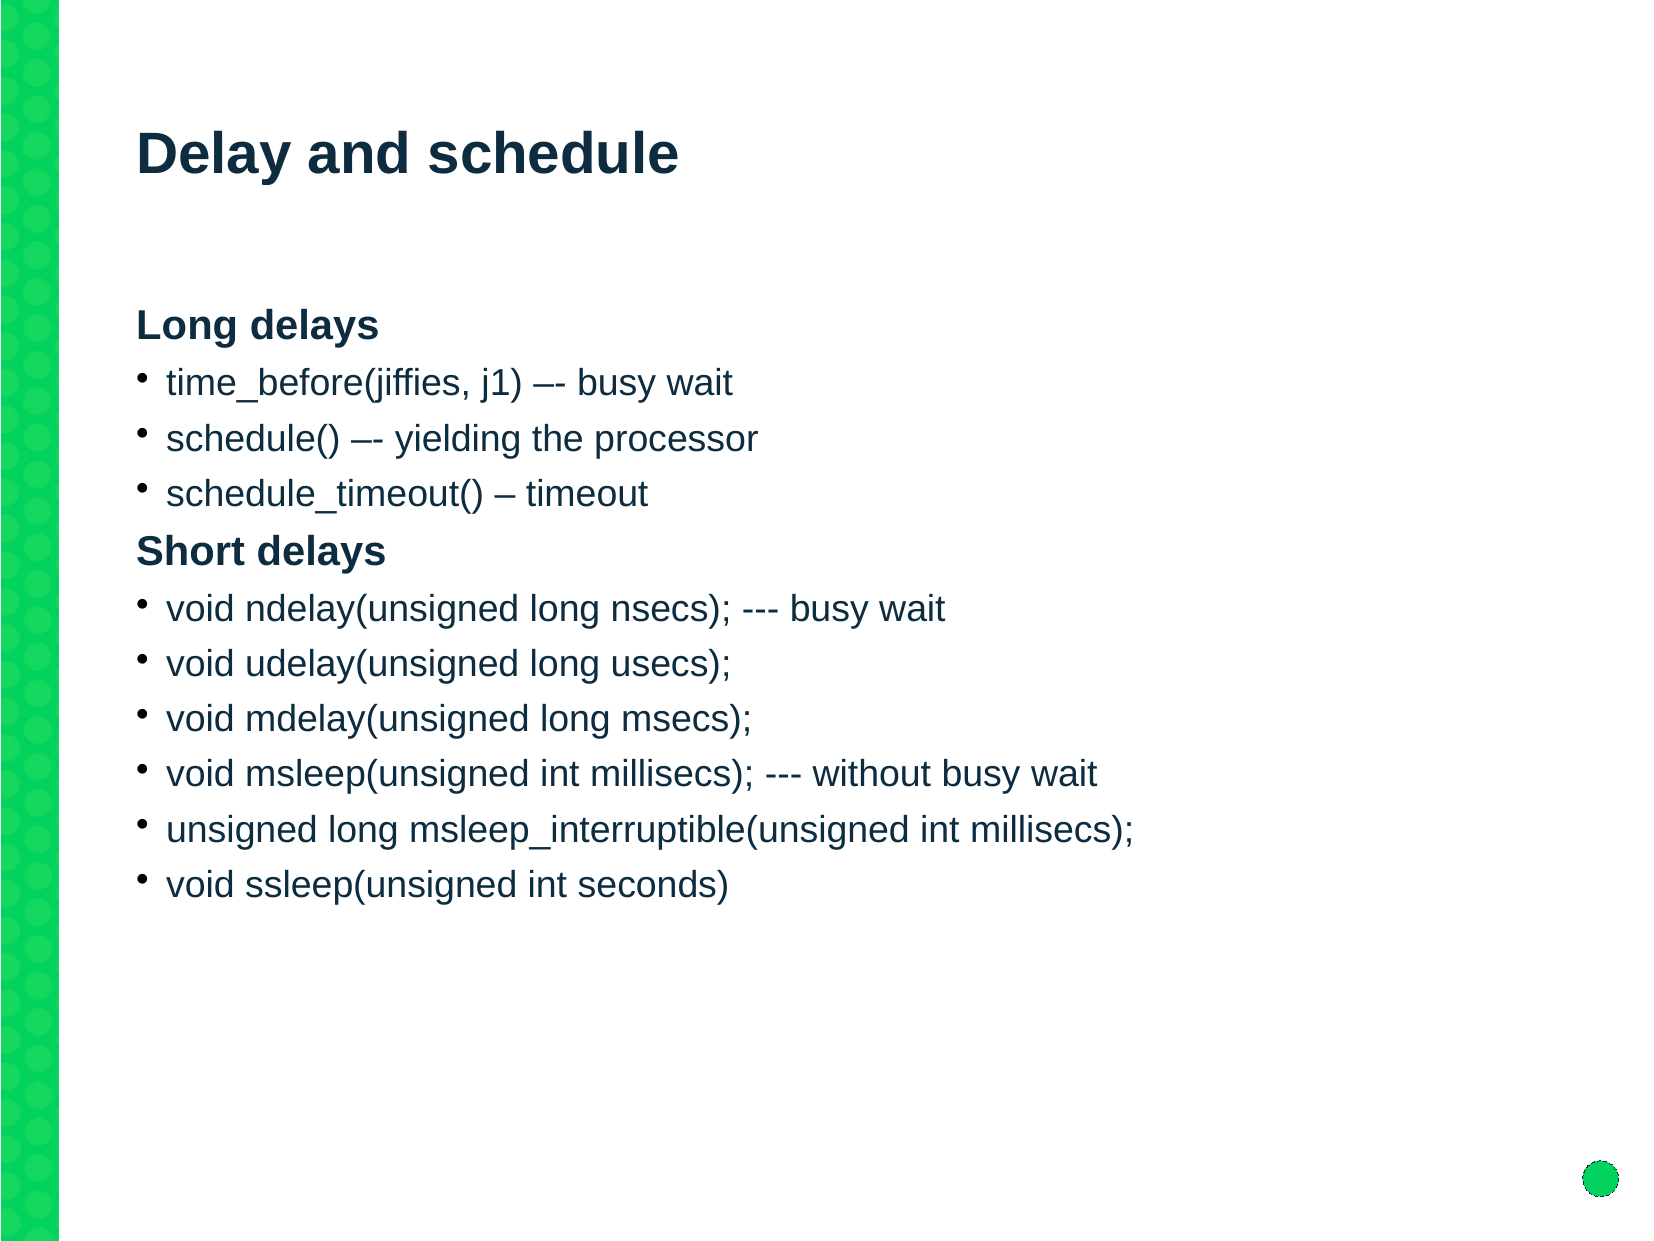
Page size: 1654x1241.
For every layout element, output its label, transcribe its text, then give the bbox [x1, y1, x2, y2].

list Long delays time_before(jiffies, j1) –- busy wait schedule() –- yielding the processor schedule_timeout() – timeout Short delays void ndelay(unsigned long nsecs); --- busy wait void udelay(unsigned long usecs); void mdelay(unsigned long msecs); void msleep(unsigned int millisecs); --- without busy wait unsigned long msleep_interruptible(unsigned int millisecs); void ssleep(unsigned int seconds) [121, 290, 1531, 1100]
picture [1, 0, 59, 1241]
title Delay and schedule [121, 49, 1531, 257]
